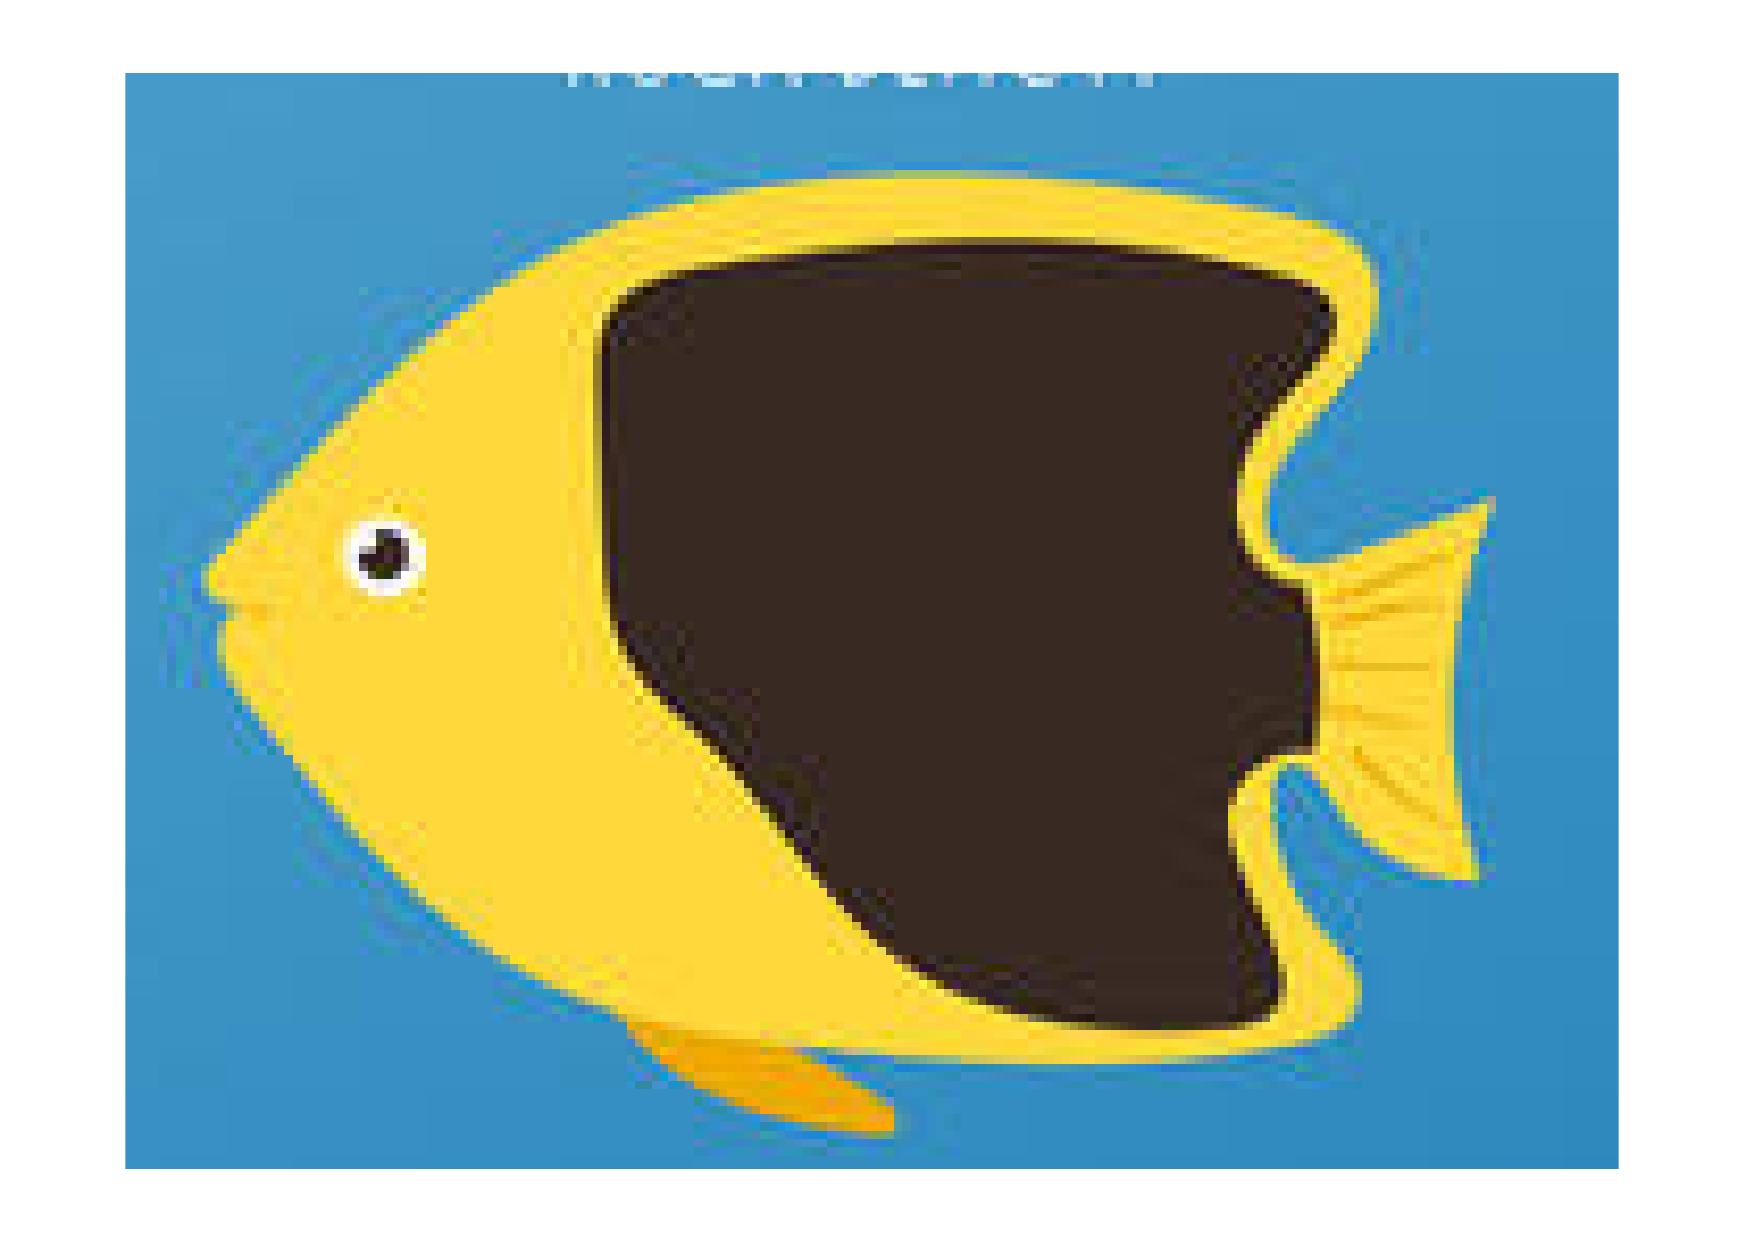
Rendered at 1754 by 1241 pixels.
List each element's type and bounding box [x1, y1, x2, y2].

picture [125, 73, 1619, 1169]
